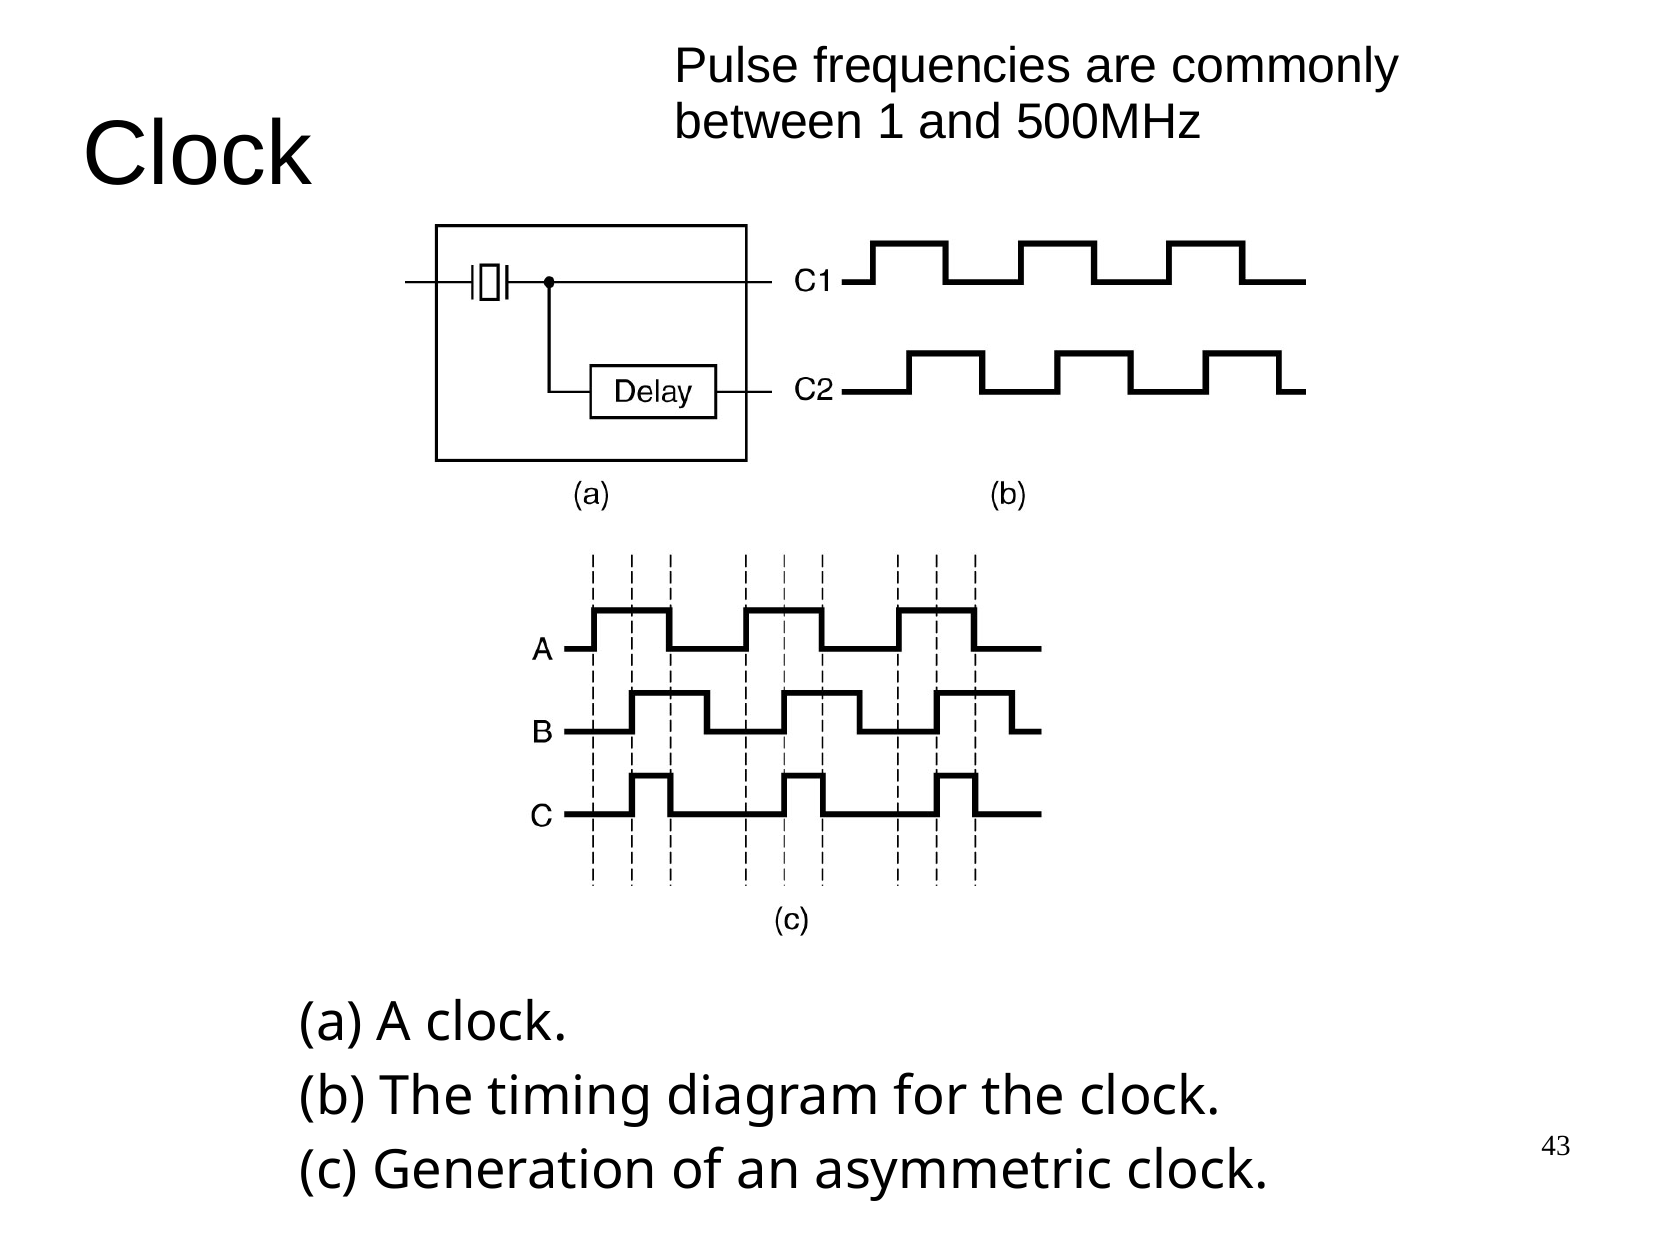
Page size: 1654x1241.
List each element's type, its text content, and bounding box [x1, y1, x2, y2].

text_box (a) A clock. (b) The timing diagram for the clock. (c) Generation of an asymmetric clock. [285, 975, 1456, 1218]
picture [405, 224, 1306, 937]
text_box Pulse frequencies are commonly between 1 and 500MHz [660, 30, 1546, 181]
title Clock [82, 49, 616, 257]
